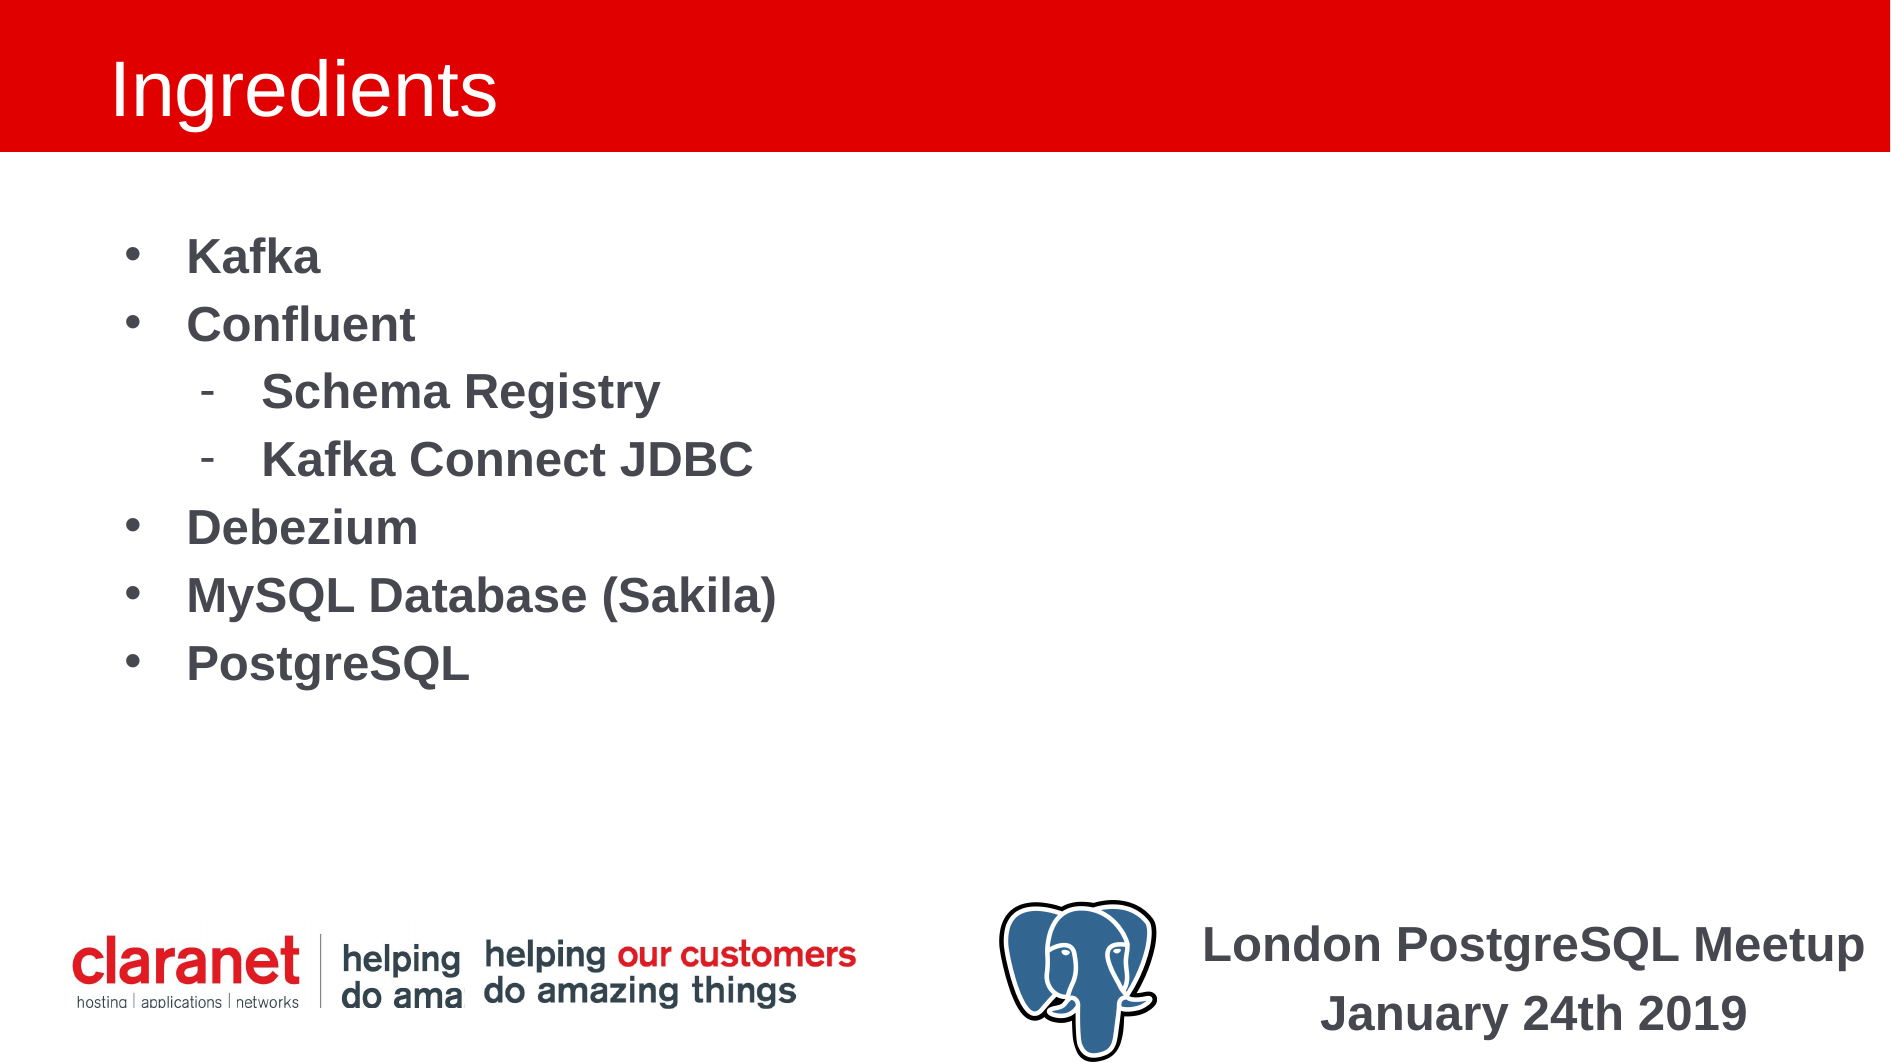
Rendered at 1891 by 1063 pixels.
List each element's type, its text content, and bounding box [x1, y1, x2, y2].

text_box Kafka Confluent Schema Registry Kafka Connect JDBC Debezium MySQL Database (Sakila) PostgreSQL [96, 207, 1809, 766]
picture [477, 897, 887, 1040]
text_box Ingredients [94, 30, 1796, 208]
picture [59, 919, 190, 1008]
picture [999, 900, 1157, 1062]
